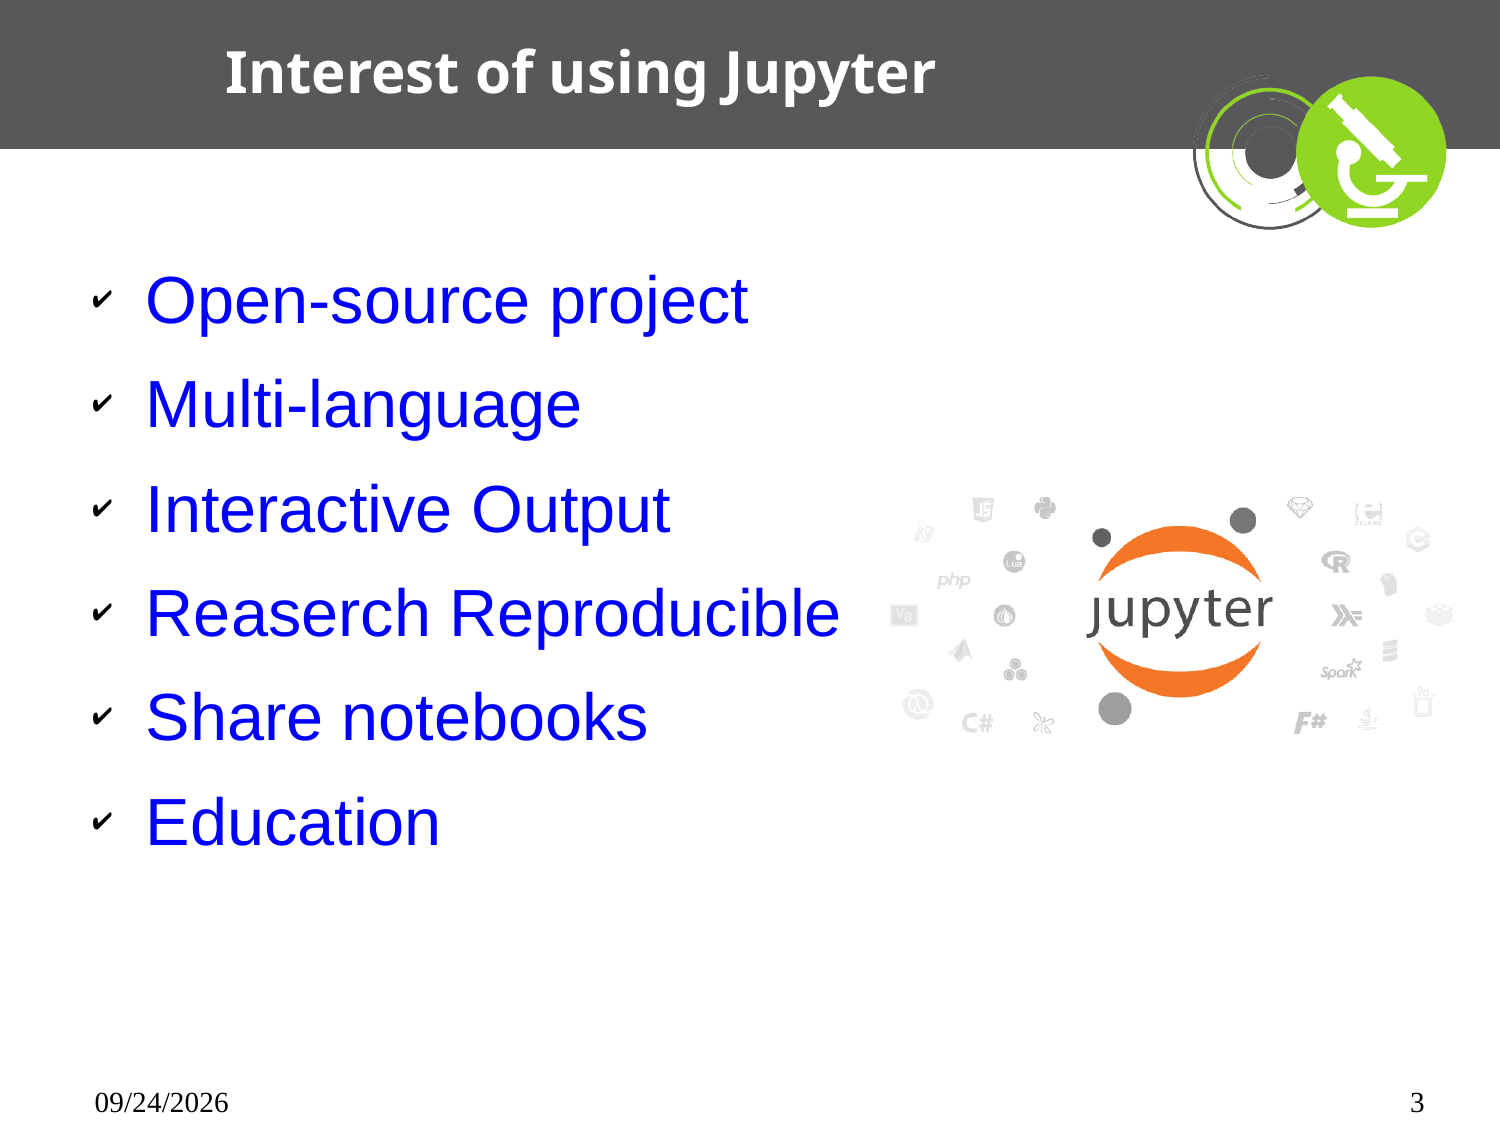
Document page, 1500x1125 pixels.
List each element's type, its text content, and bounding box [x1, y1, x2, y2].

picture [879, 460, 1465, 781]
title Interest of using Jupyter [0, 0, 1193, 142]
list Open-source project Multi-language Interactive Output Reaserch Reproducible Share notebooks Education [75, 263, 1425, 916]
picture [1188, 69, 1453, 236]
